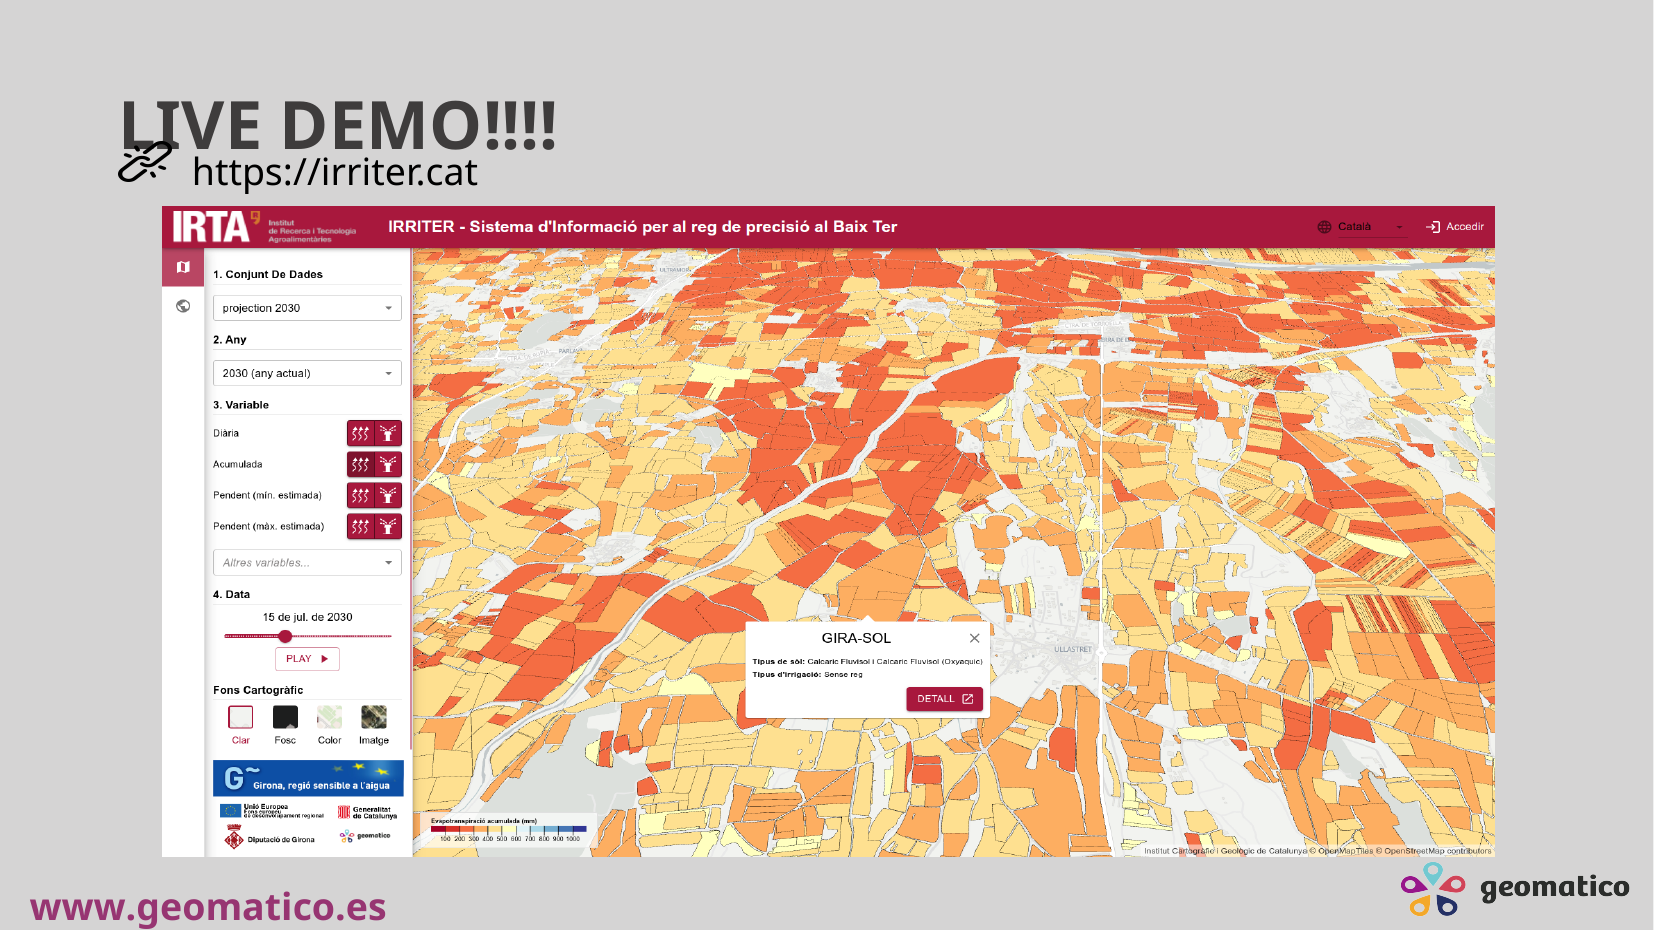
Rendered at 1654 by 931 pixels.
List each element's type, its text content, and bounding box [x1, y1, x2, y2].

text_box LIVE DEMO!!!! [118, 78, 1654, 220]
picture [162, 206, 1642, 922]
picture [118, 141, 172, 182]
text_box https://irriter.cat [177, 137, 516, 209]
